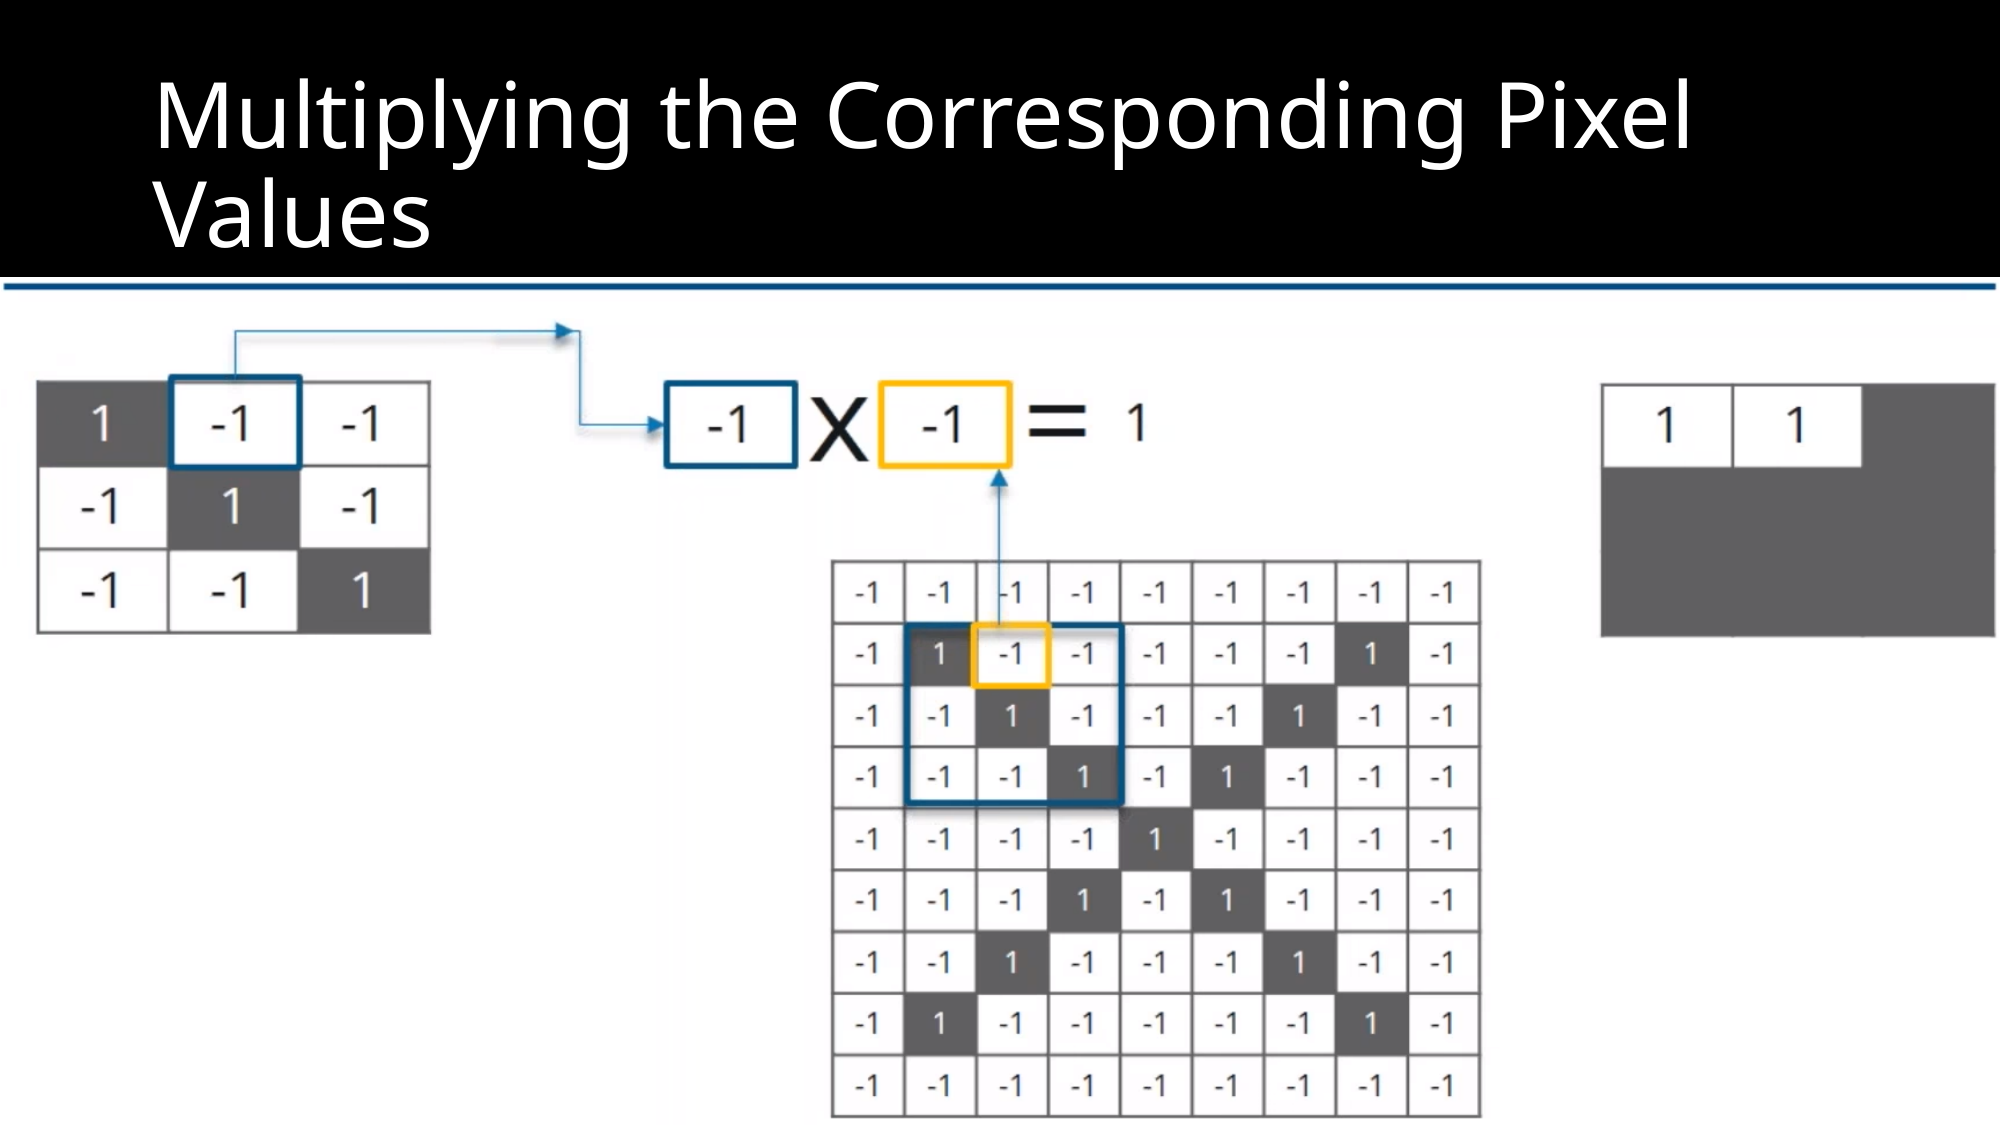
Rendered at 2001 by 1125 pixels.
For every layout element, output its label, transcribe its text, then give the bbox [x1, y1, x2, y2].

picture [0, 277, 2000, 1125]
text_box Multiplying the Corresponding Pixel Values [137, 59, 1863, 278]
